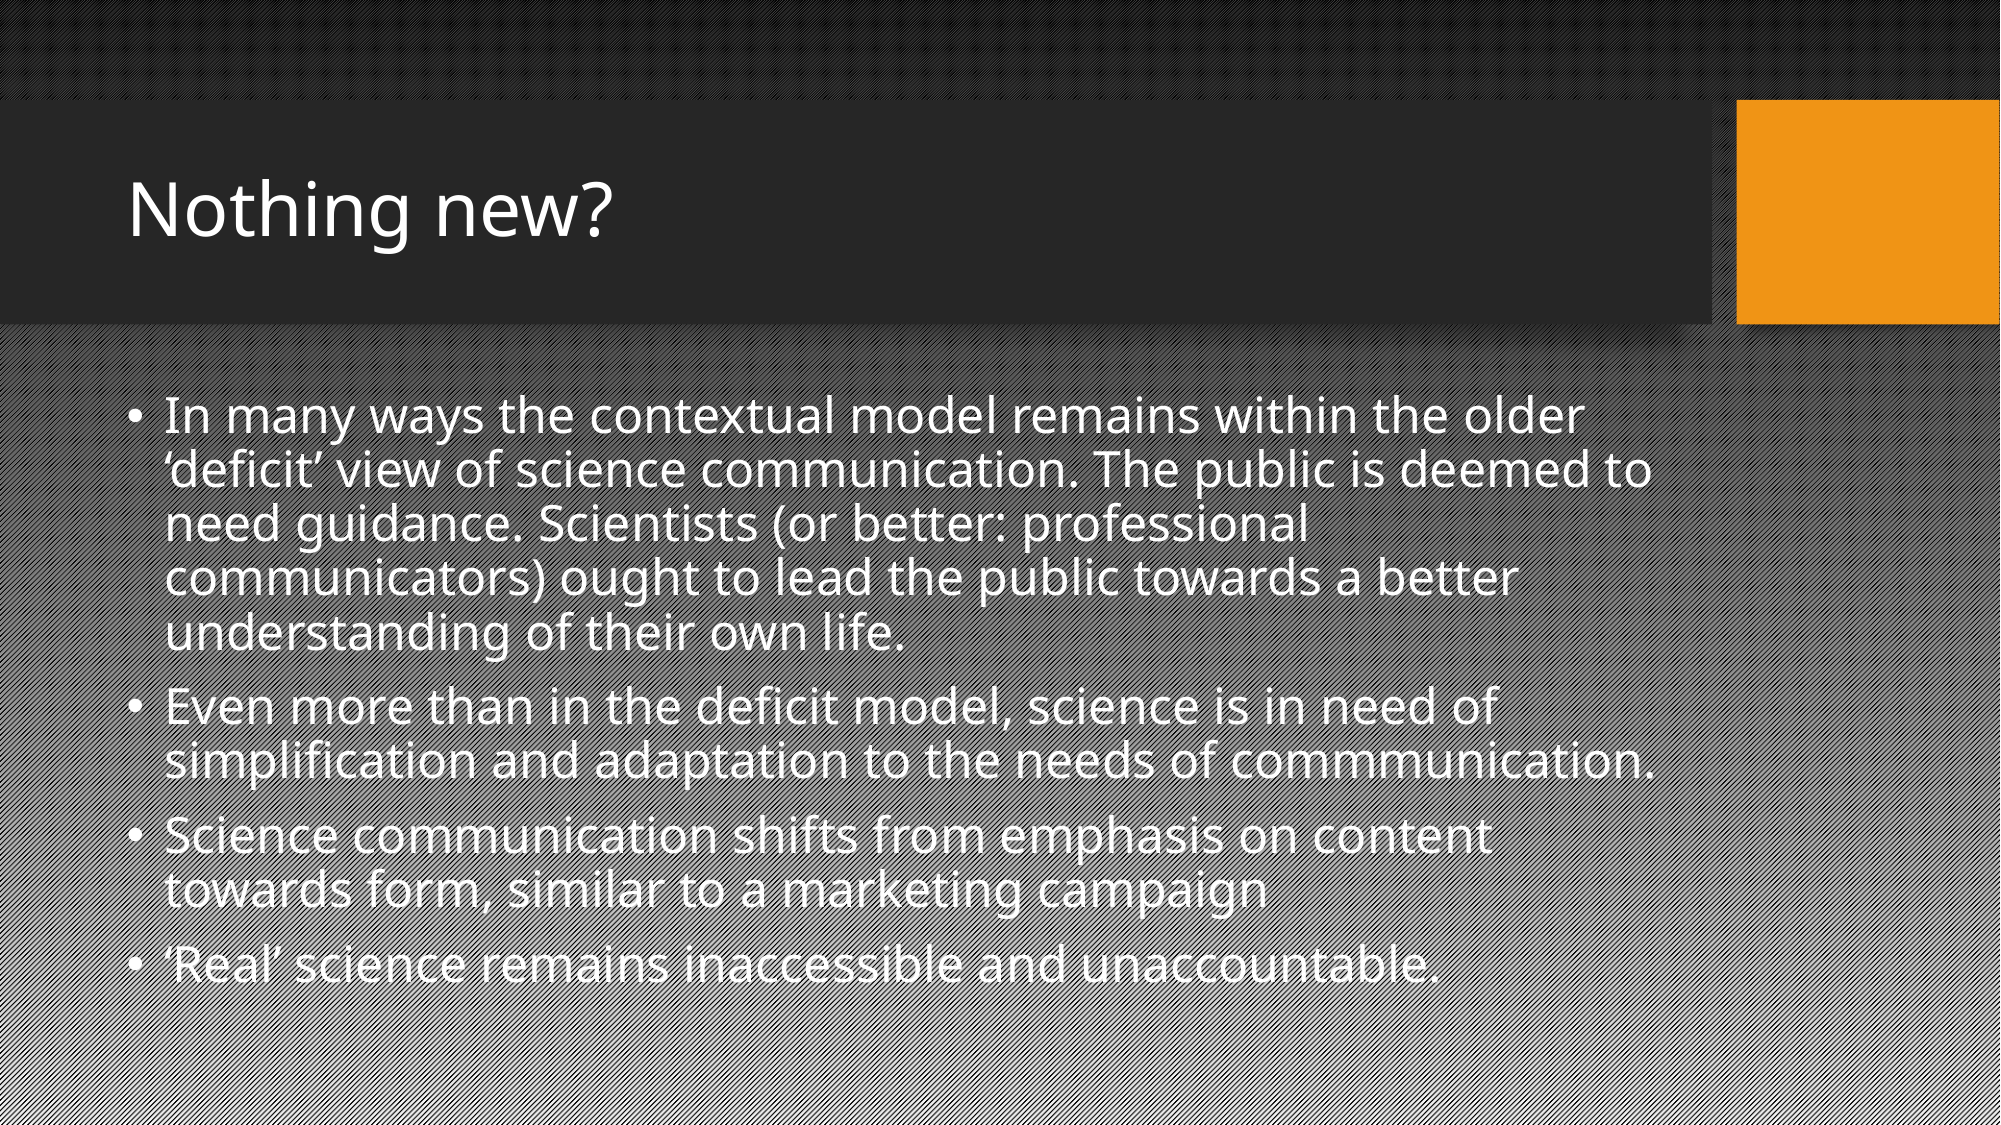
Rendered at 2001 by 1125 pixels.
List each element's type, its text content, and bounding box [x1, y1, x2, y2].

picture [0, 0, 2000, 1125]
list In many ways the contextual model remains within the older ‘deficit’ view of science communication. The public is deemed to need guidance. Scientists (or better: professional communicators) ought to lead the public towards a better understanding of their own life. Even more than in the deficit model, science is in need of simplification and adaptation to the needs of commmunication. Science communication shifts from emphasis on content towards form, similar to a marketing campaign ‘Real’ science remains inaccessible and unaccountable. [111, 383, 1689, 1085]
title Nothing new? [111, 123, 1689, 301]
